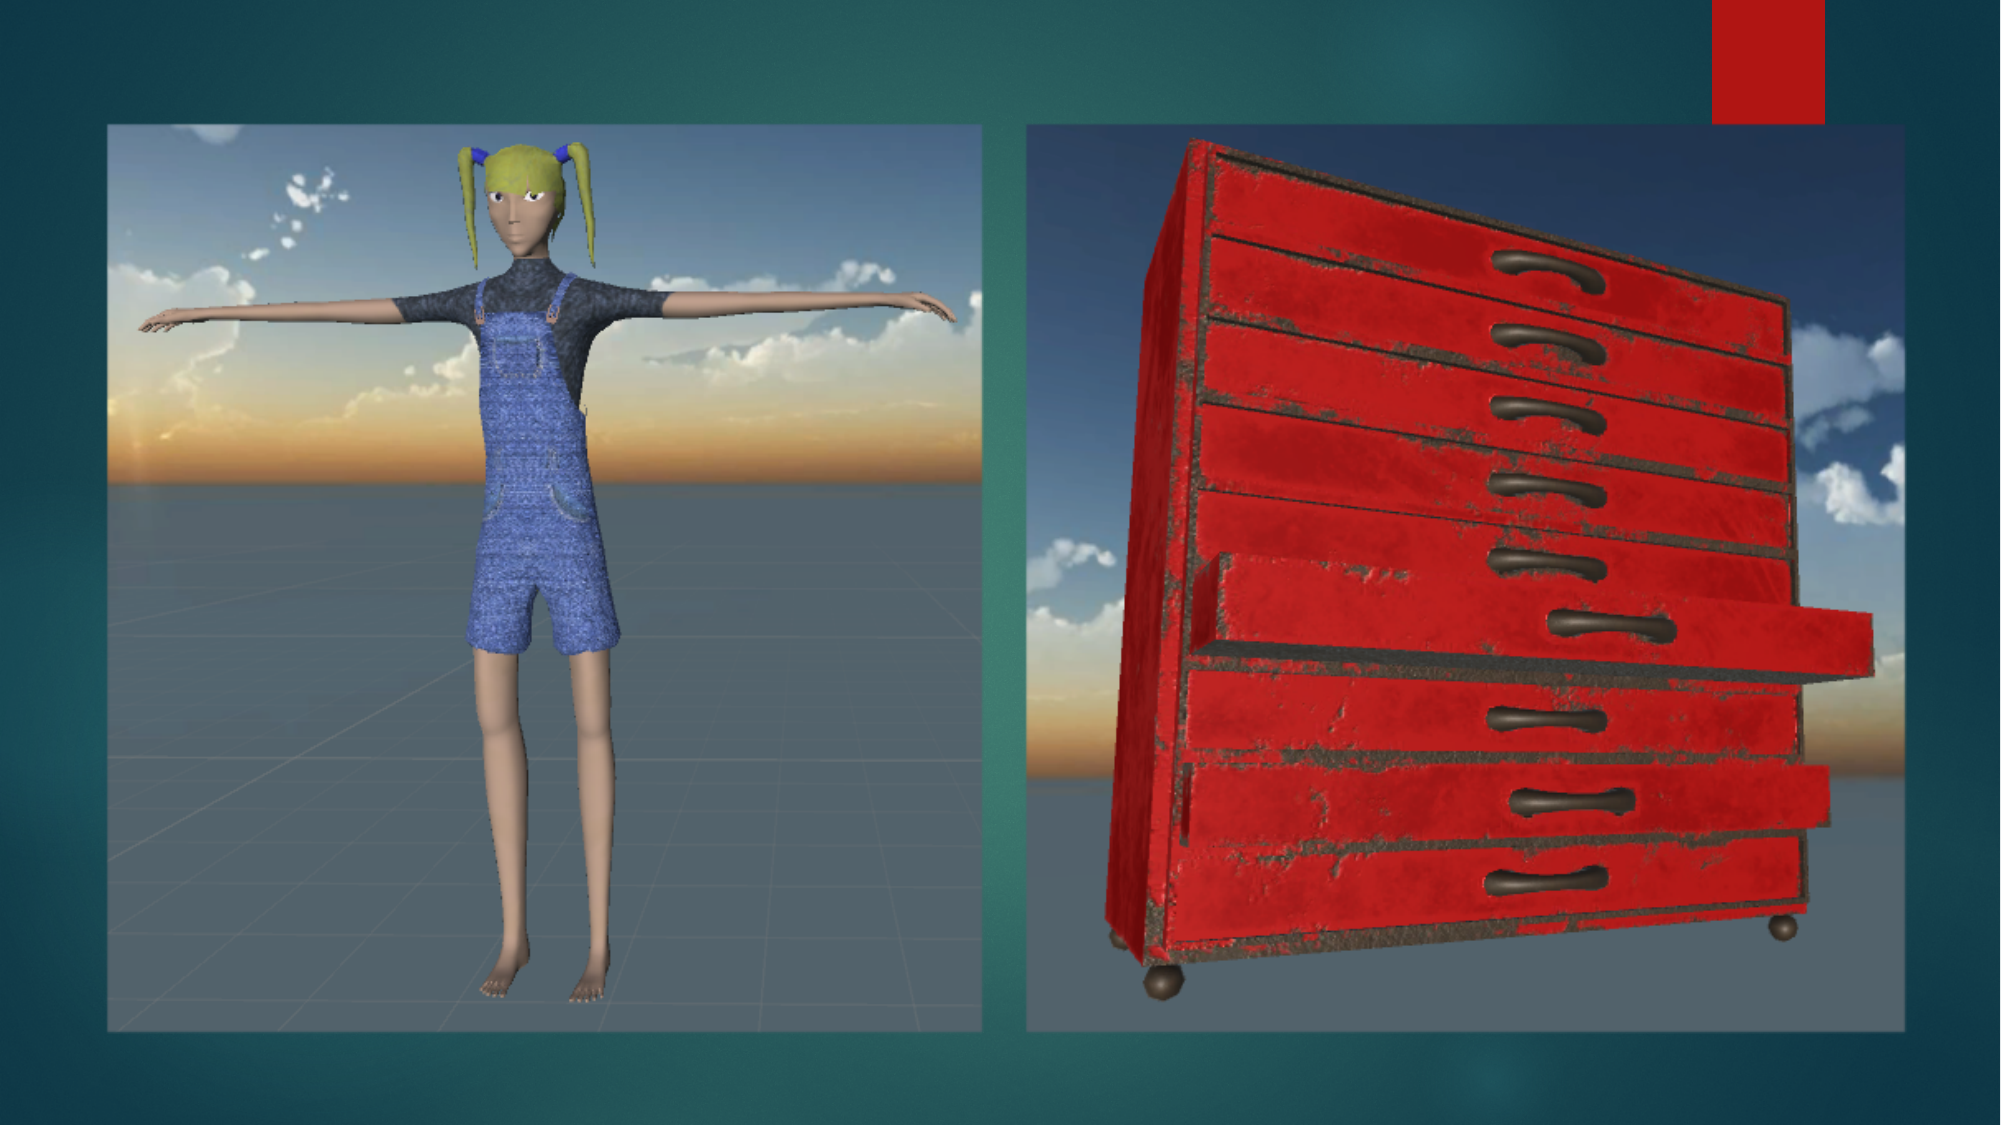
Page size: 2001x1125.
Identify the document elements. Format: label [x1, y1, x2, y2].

picture [106, 123, 984, 1034]
picture [1025, 123, 1907, 1034]
